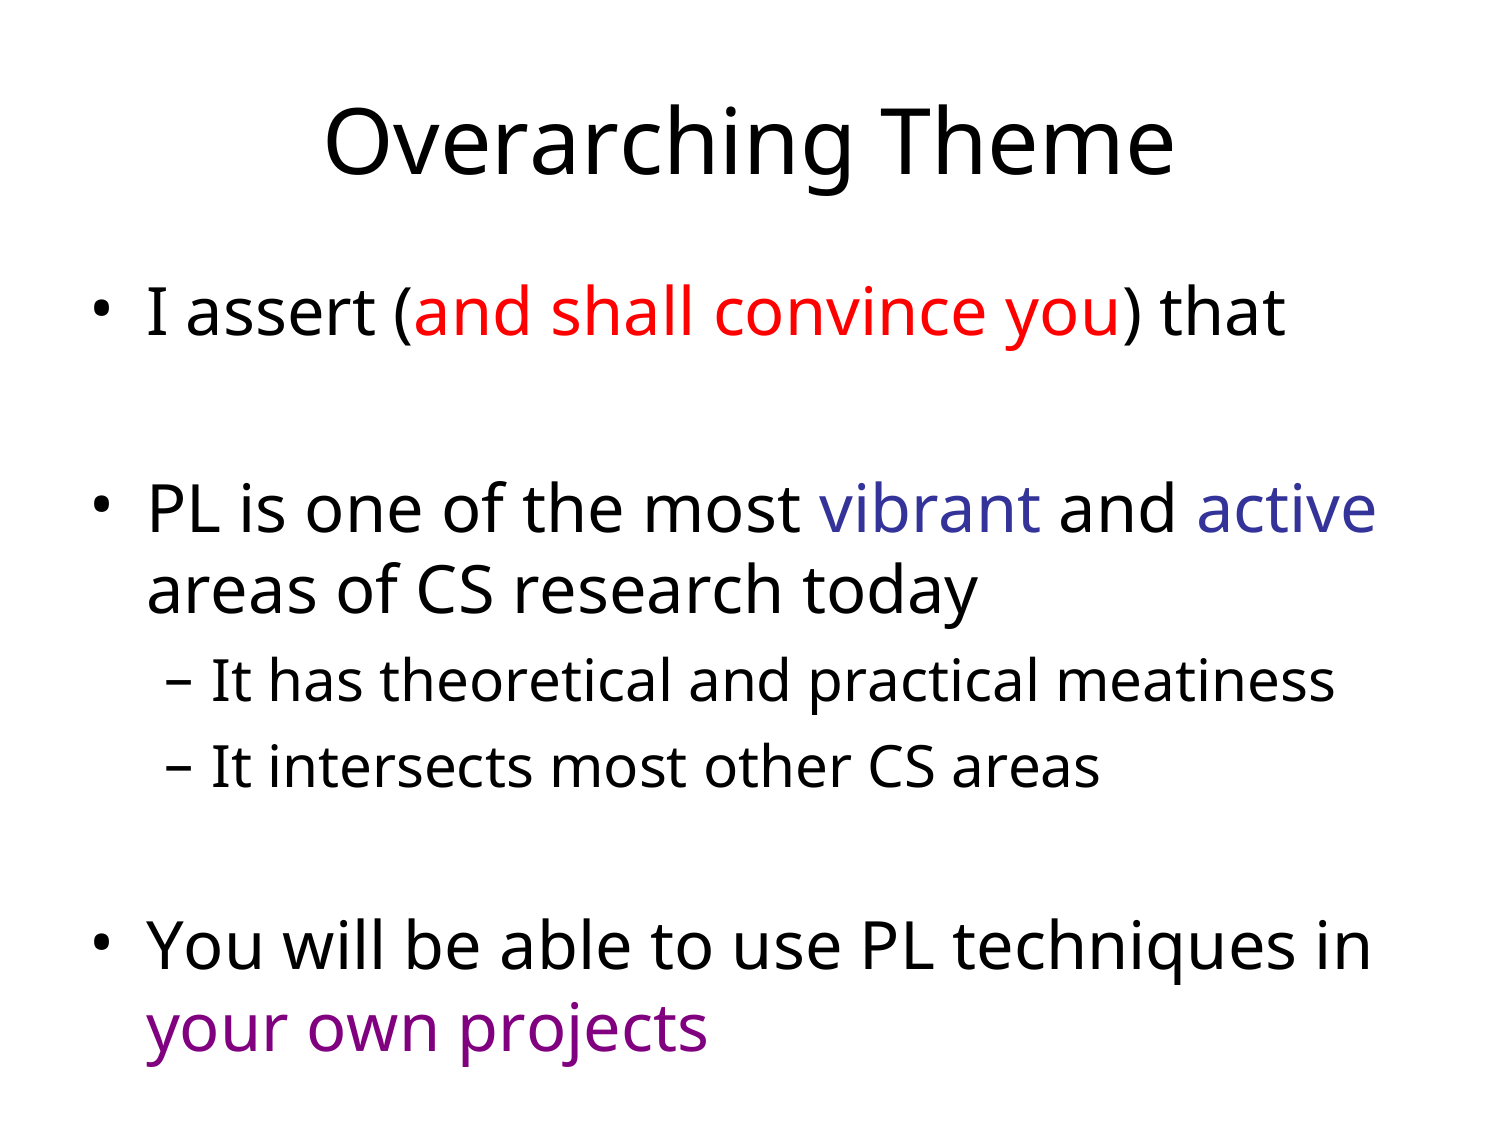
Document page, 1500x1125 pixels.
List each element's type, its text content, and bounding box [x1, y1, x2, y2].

list I assert (and shall convince you) that PL is one of the most vibrant and active areas of CS research today It has theoretical and practical meatiness It intersects most other CS areas You will be able to use PL techniques in your own projects [75, 262, 1426, 1006]
title Overarching Theme [75, 45, 1426, 233]
